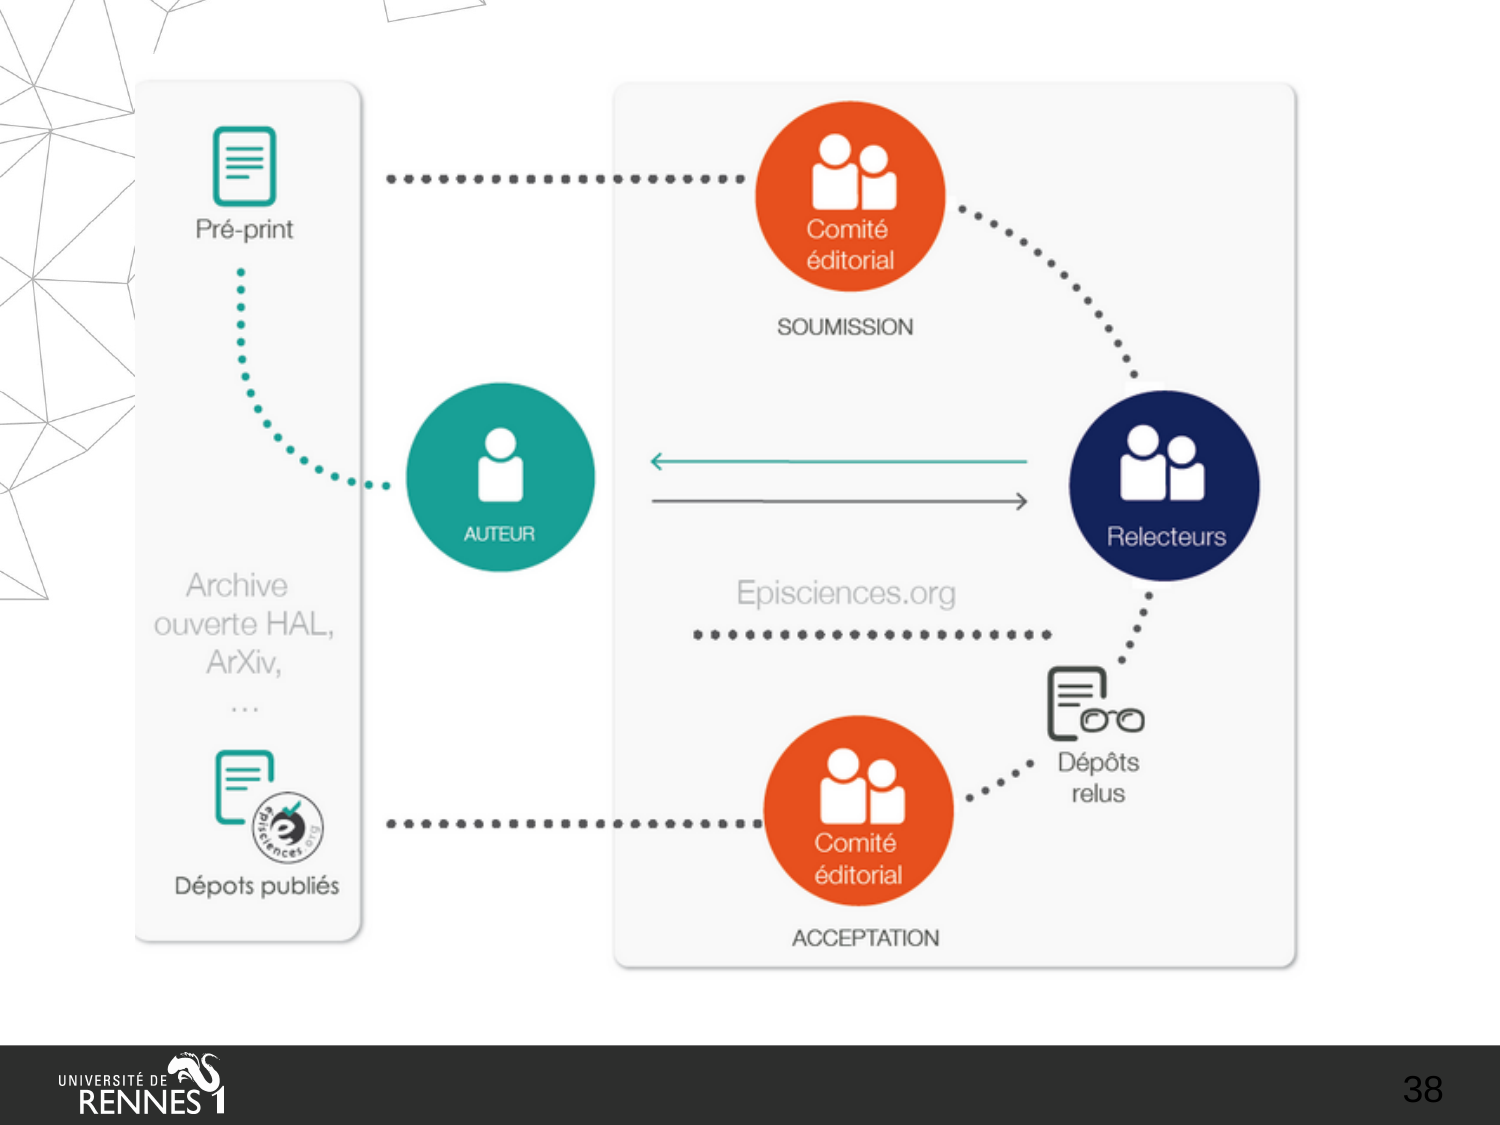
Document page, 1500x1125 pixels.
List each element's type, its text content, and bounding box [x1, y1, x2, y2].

picture [0, 0, 1500, 1045]
picture [59, 1052, 224, 1114]
text_box <number> [1257, 1057, 1459, 1118]
